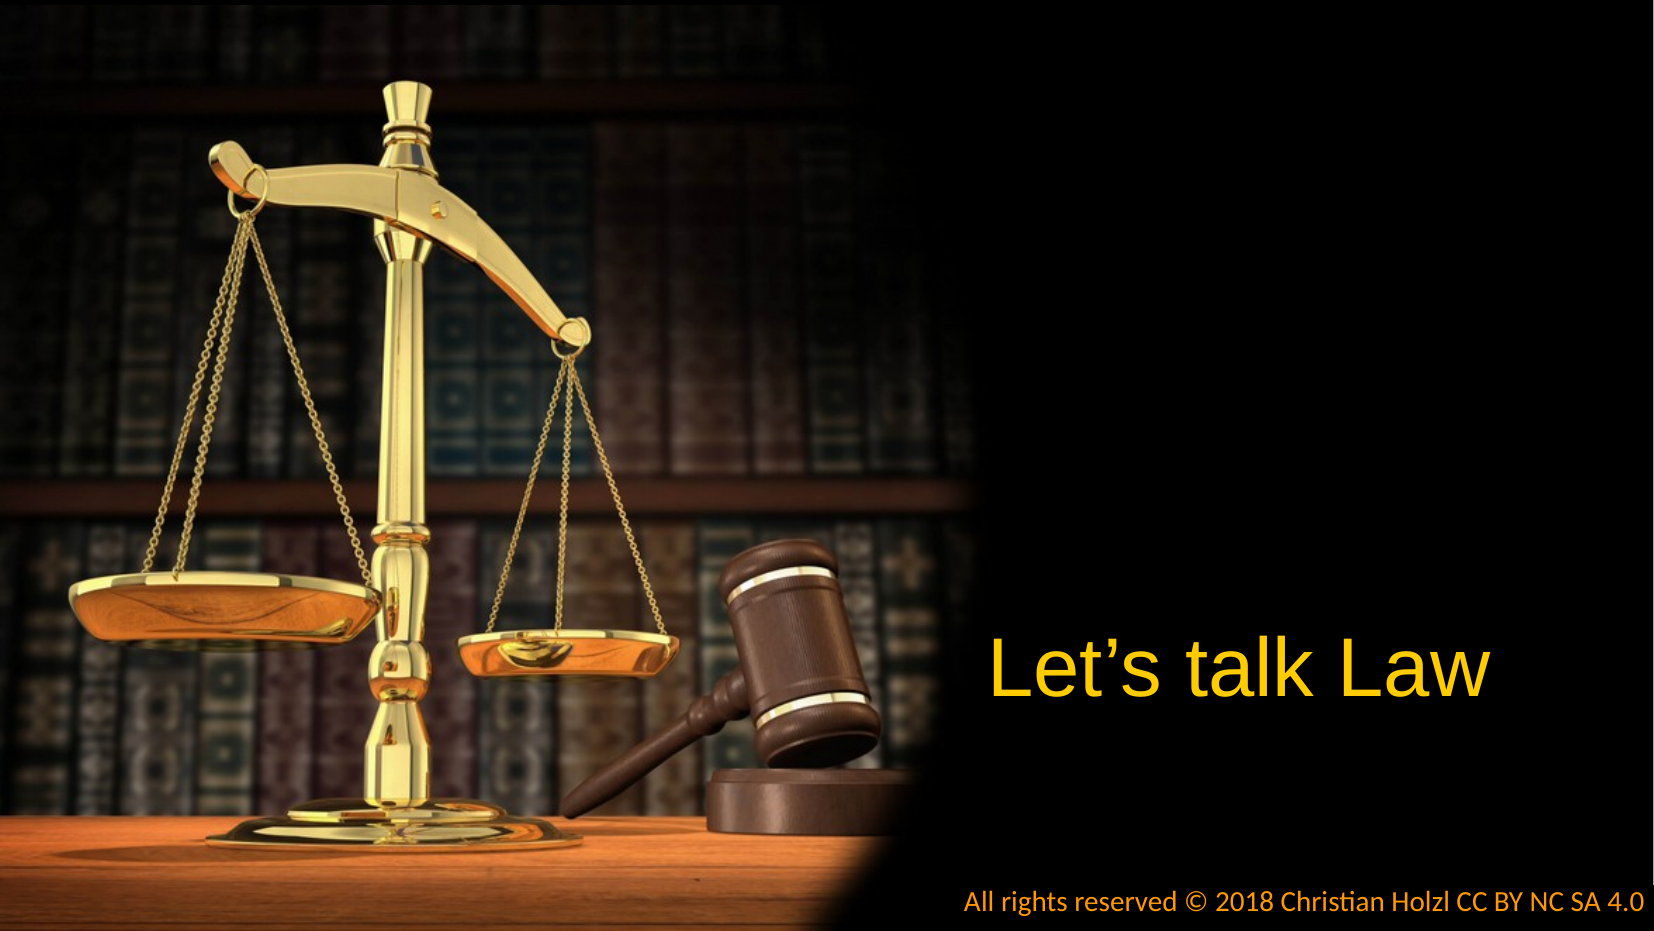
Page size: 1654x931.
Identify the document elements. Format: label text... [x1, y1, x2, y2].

picture [0, 5, 1024, 931]
text_box [1024, 885, 1654, 931]
text_box All rights reserved © 2018 Christian Holzl CC BY NC SA 4.0 [945, 885, 1645, 924]
title Let’s talk Law [514, 528, 1491, 809]
